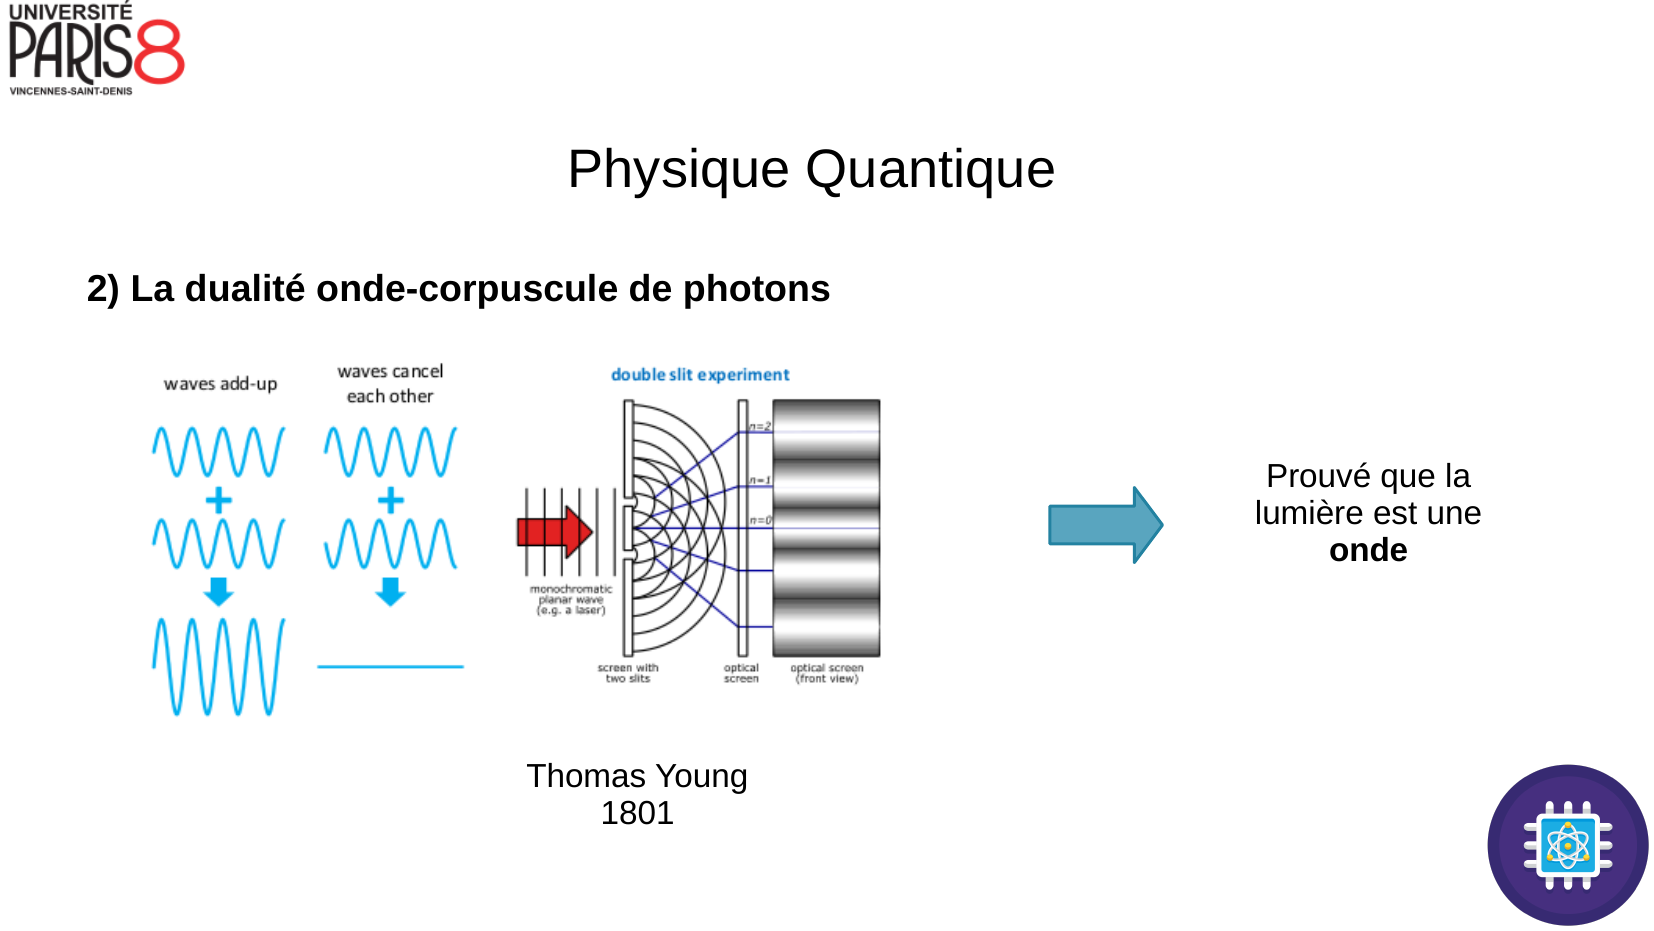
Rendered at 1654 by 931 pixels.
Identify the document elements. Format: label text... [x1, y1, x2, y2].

title Physique Quantique [86, 112, 1538, 226]
text_box [1049, 487, 1163, 563]
picture [139, 340, 901, 751]
subtitle 2) La dualité onde-corpuscule de photons [86, 267, 1576, 808]
picture [1482, 759, 1654, 931]
picture [0, 0, 192, 100]
text_box Prouvé que la lumière est une onde [1237, 450, 1501, 613]
text_box Thomas Young 1801 [487, 750, 788, 839]
